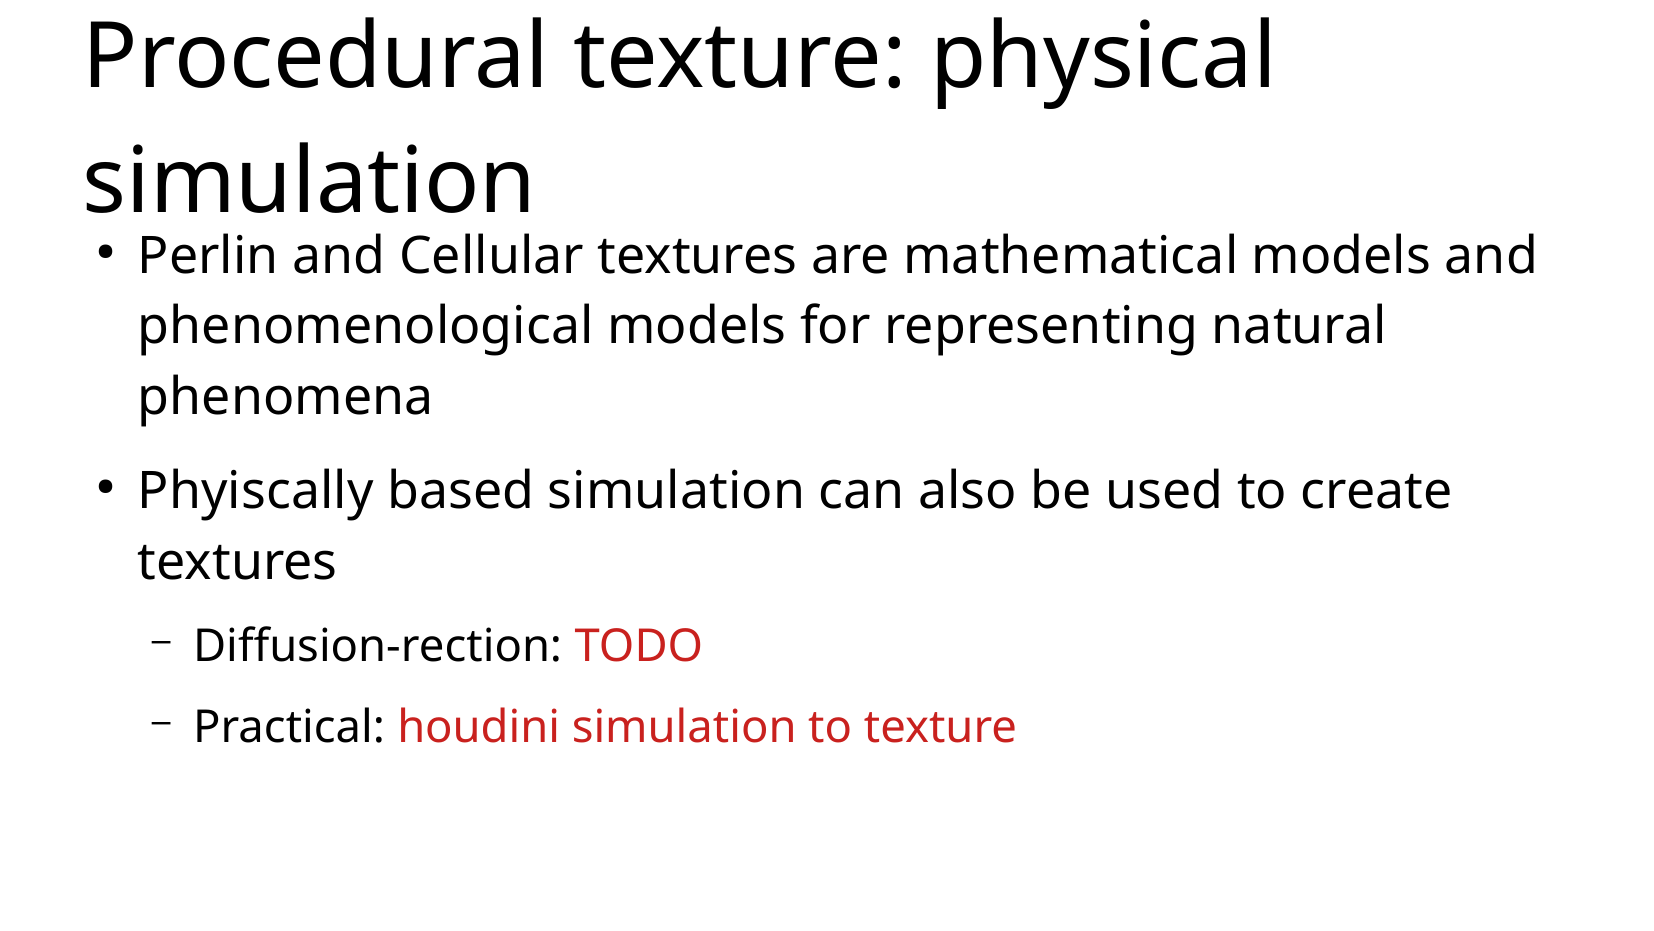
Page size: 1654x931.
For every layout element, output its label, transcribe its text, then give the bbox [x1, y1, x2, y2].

list Perlin and Cellular textures are mathematical models and phenomenological models for representing natural phenomena Phyiscally based simulation can also be used to create textures Diffusion-rection: TODO Practical: houdini simulation to texture [82, 217, 1571, 758]
title Procedural texture: physical simulation [82, 37, 1571, 193]
